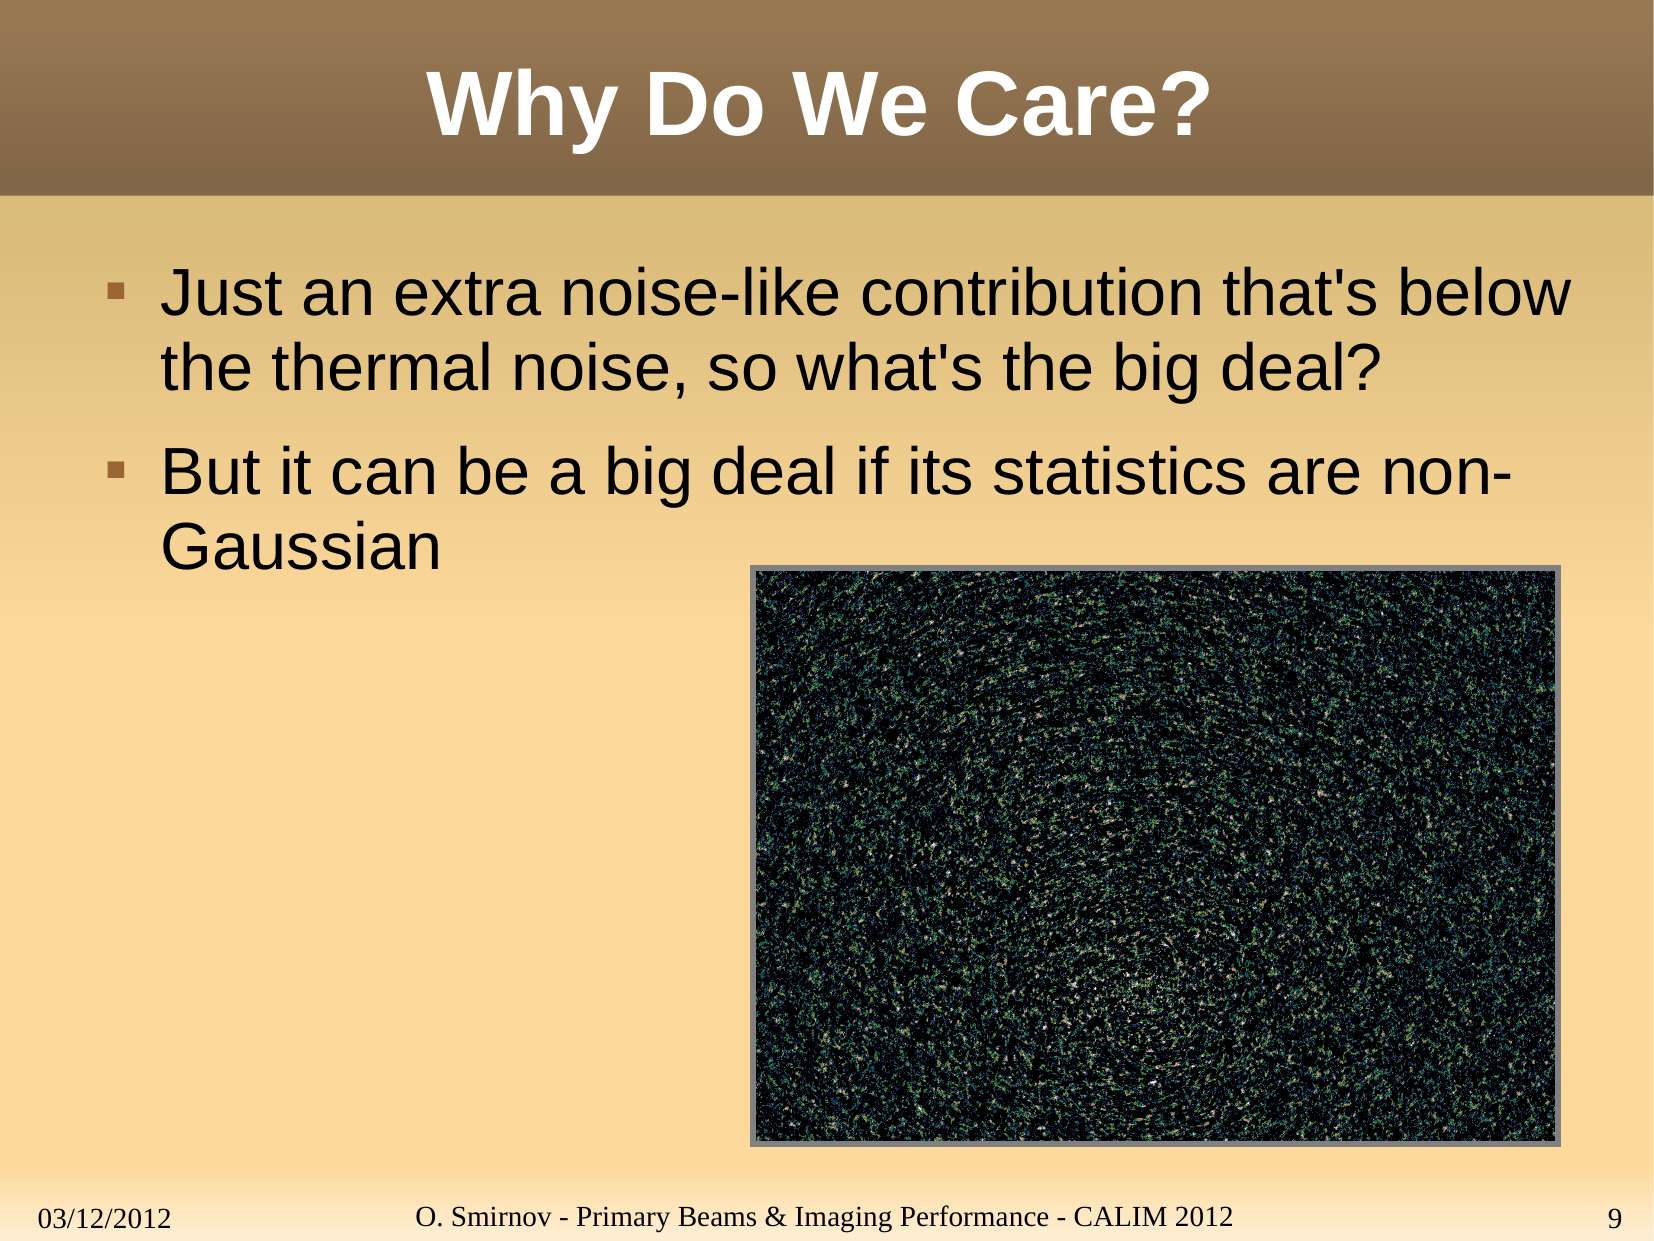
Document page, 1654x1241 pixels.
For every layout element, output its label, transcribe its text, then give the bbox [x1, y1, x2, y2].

list Just an extra noise-like contribution that's below the thermal noise, so what's the big deal? But it can be a big deal if its statistics are non-Gaussian [90, 255, 1579, 1074]
picture [0, 0, 1654, 1241]
title Why Do We Care? [76, 0, 1565, 208]
